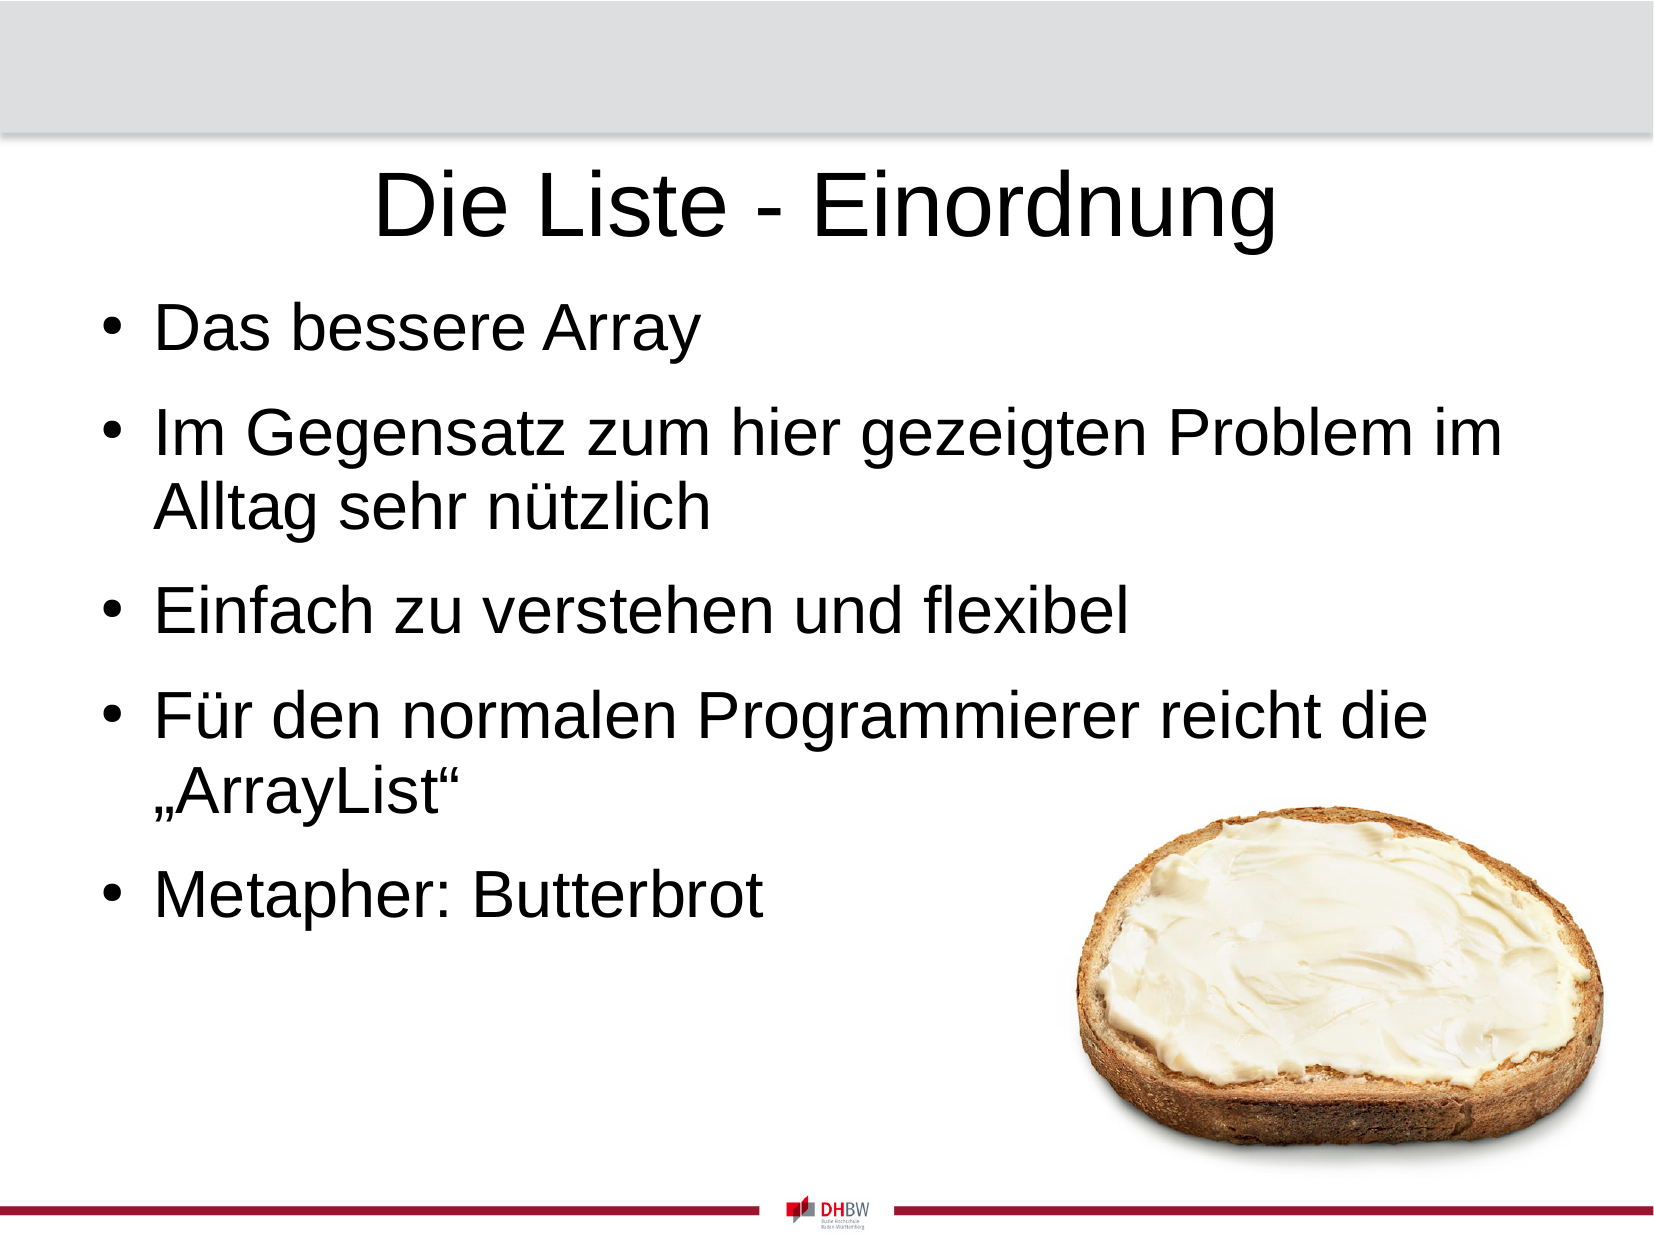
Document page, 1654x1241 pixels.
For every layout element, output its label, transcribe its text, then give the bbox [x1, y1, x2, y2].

title Die Liste - Einordnung [82, 49, 1571, 257]
list Das bessere Array Im Gegensatz zum hier gezeigten Problem im Alltag sehr nützlich Einfach zu verstehen und flexibel Für den normalen Programmierer reicht die „ArrayList“ Metapher: Butterbrot [82, 290, 1571, 1010]
picture [0, 1, 1654, 1237]
